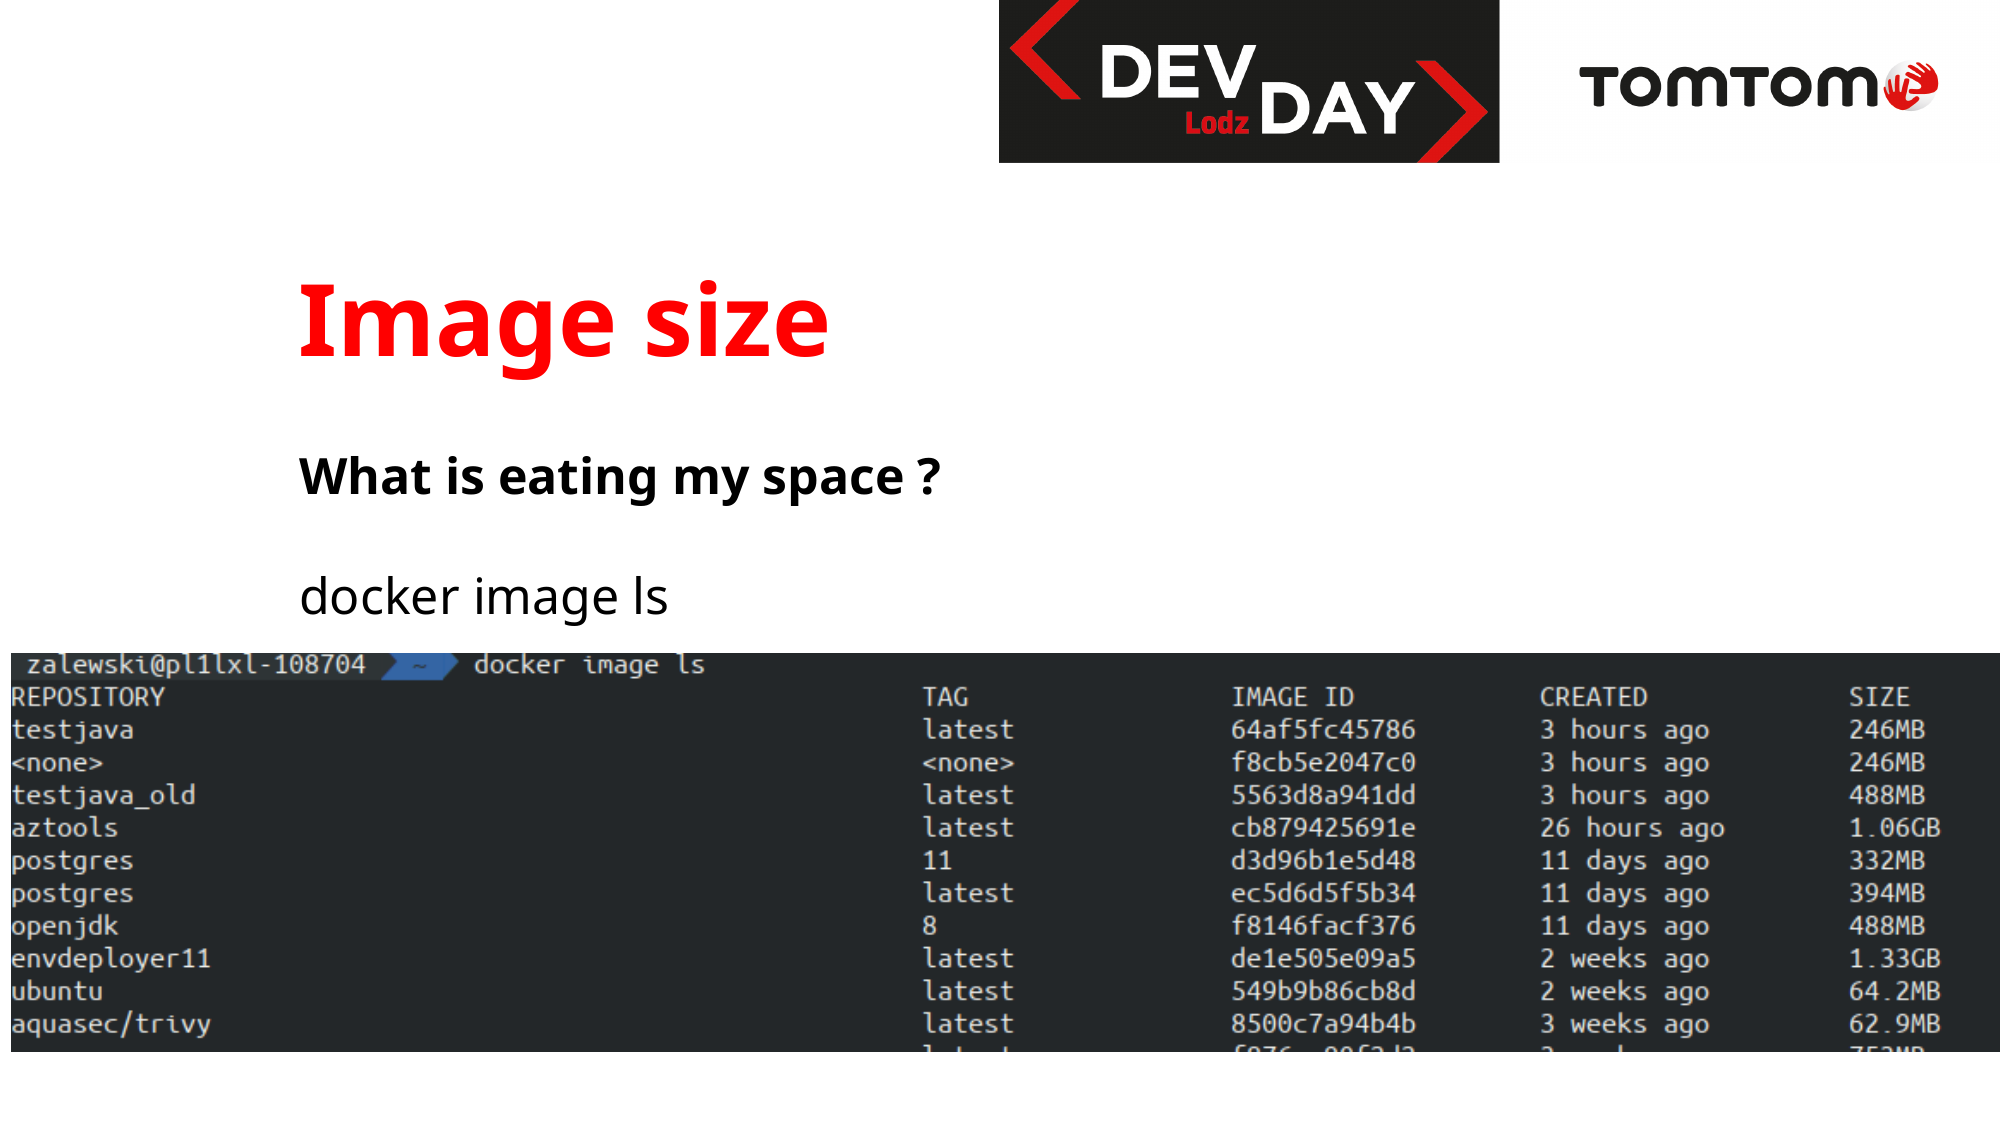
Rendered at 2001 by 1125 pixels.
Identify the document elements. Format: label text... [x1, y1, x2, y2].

picture [999, 0, 2000, 164]
text_box Image size [283, 249, 1717, 385]
text_box What is eating my space ? docker image ls [284, 437, 1718, 653]
picture [11, 653, 2000, 1052]
